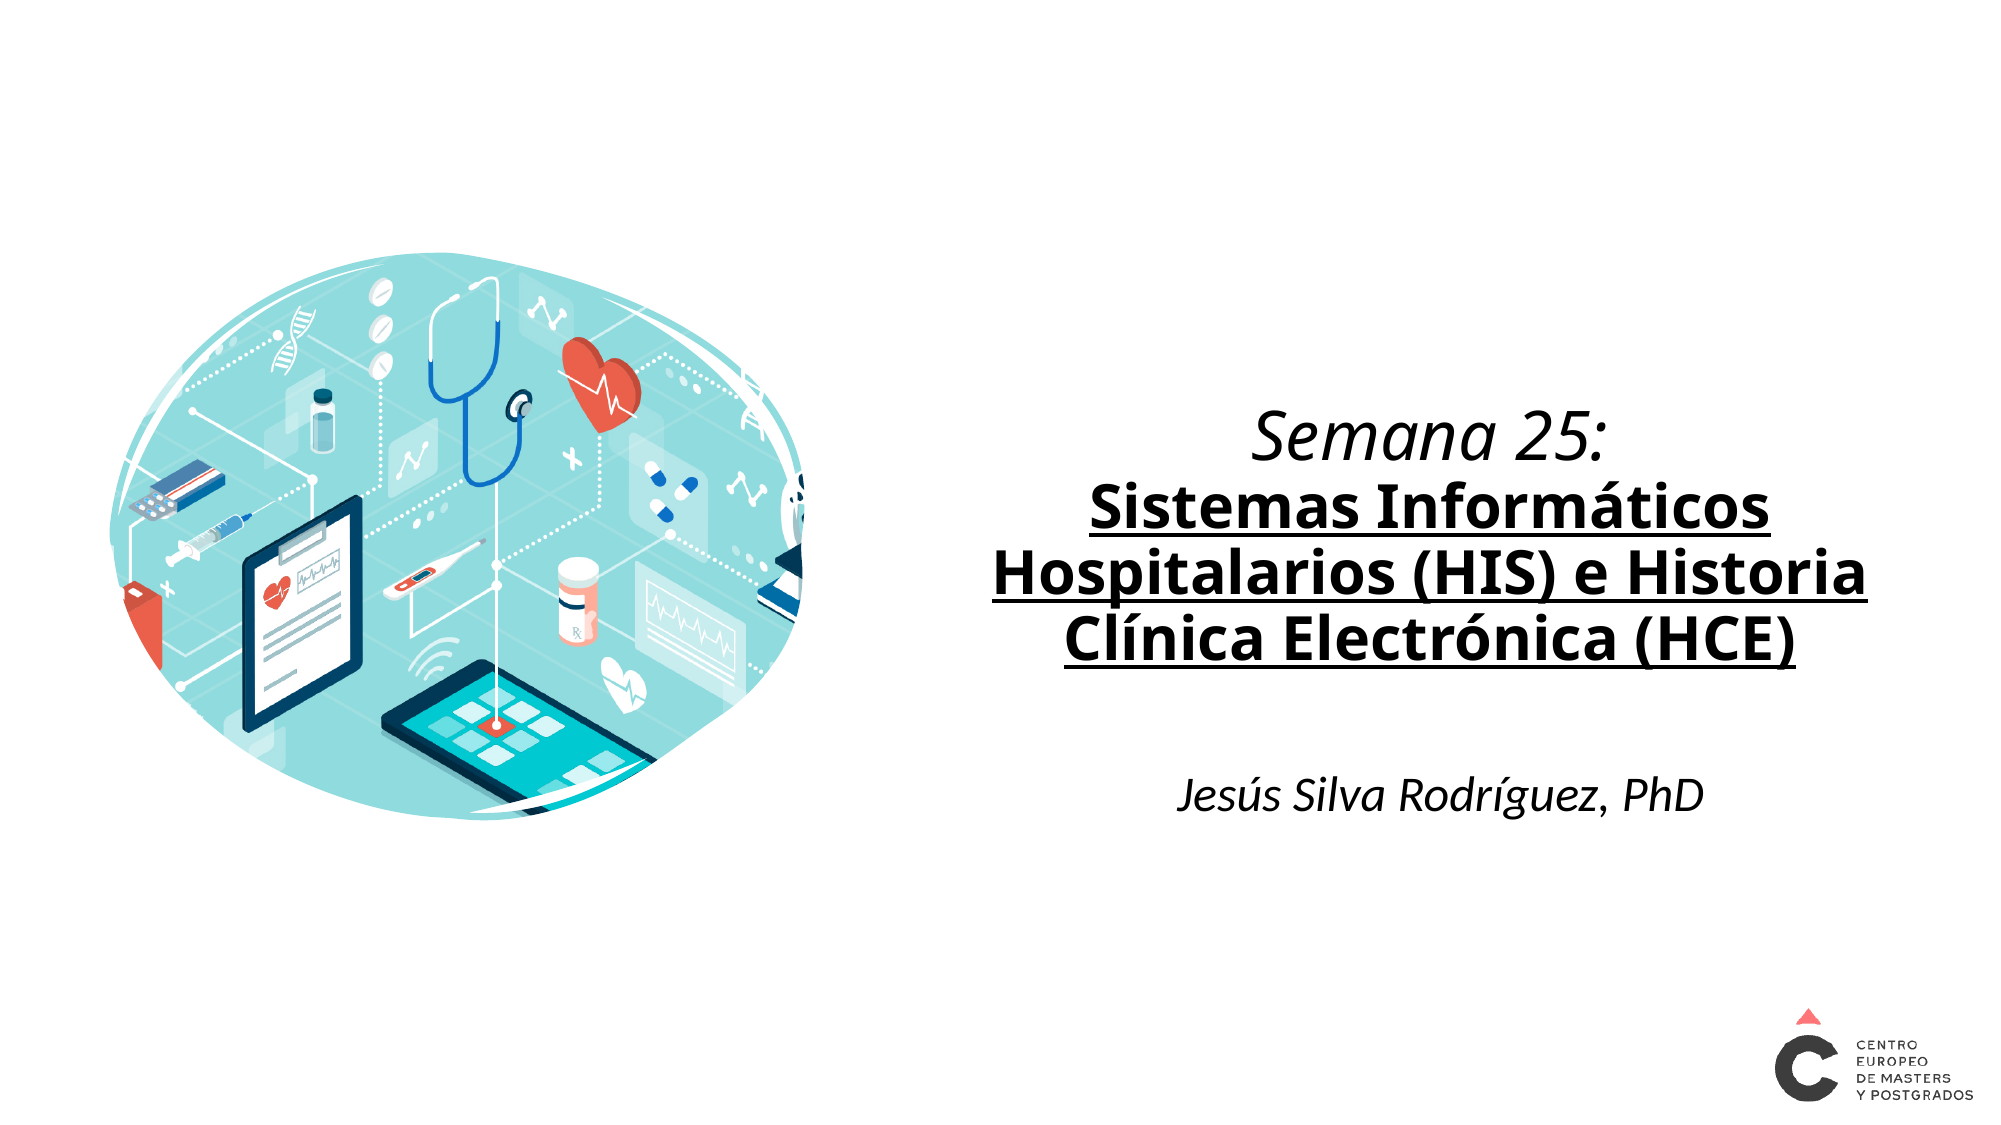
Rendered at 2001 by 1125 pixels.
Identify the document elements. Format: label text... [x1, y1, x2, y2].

text_box [109, 252, 805, 821]
title Semana 25: Sistemas Informáticos Hospitalarios (HIS) e Historia Clínica Electrónica (HCE) [882, 392, 1978, 681]
subtitle Jesús Silva Rodríguez, PhD [1162, 760, 1851, 1019]
picture [1749, 1007, 2000, 1125]
